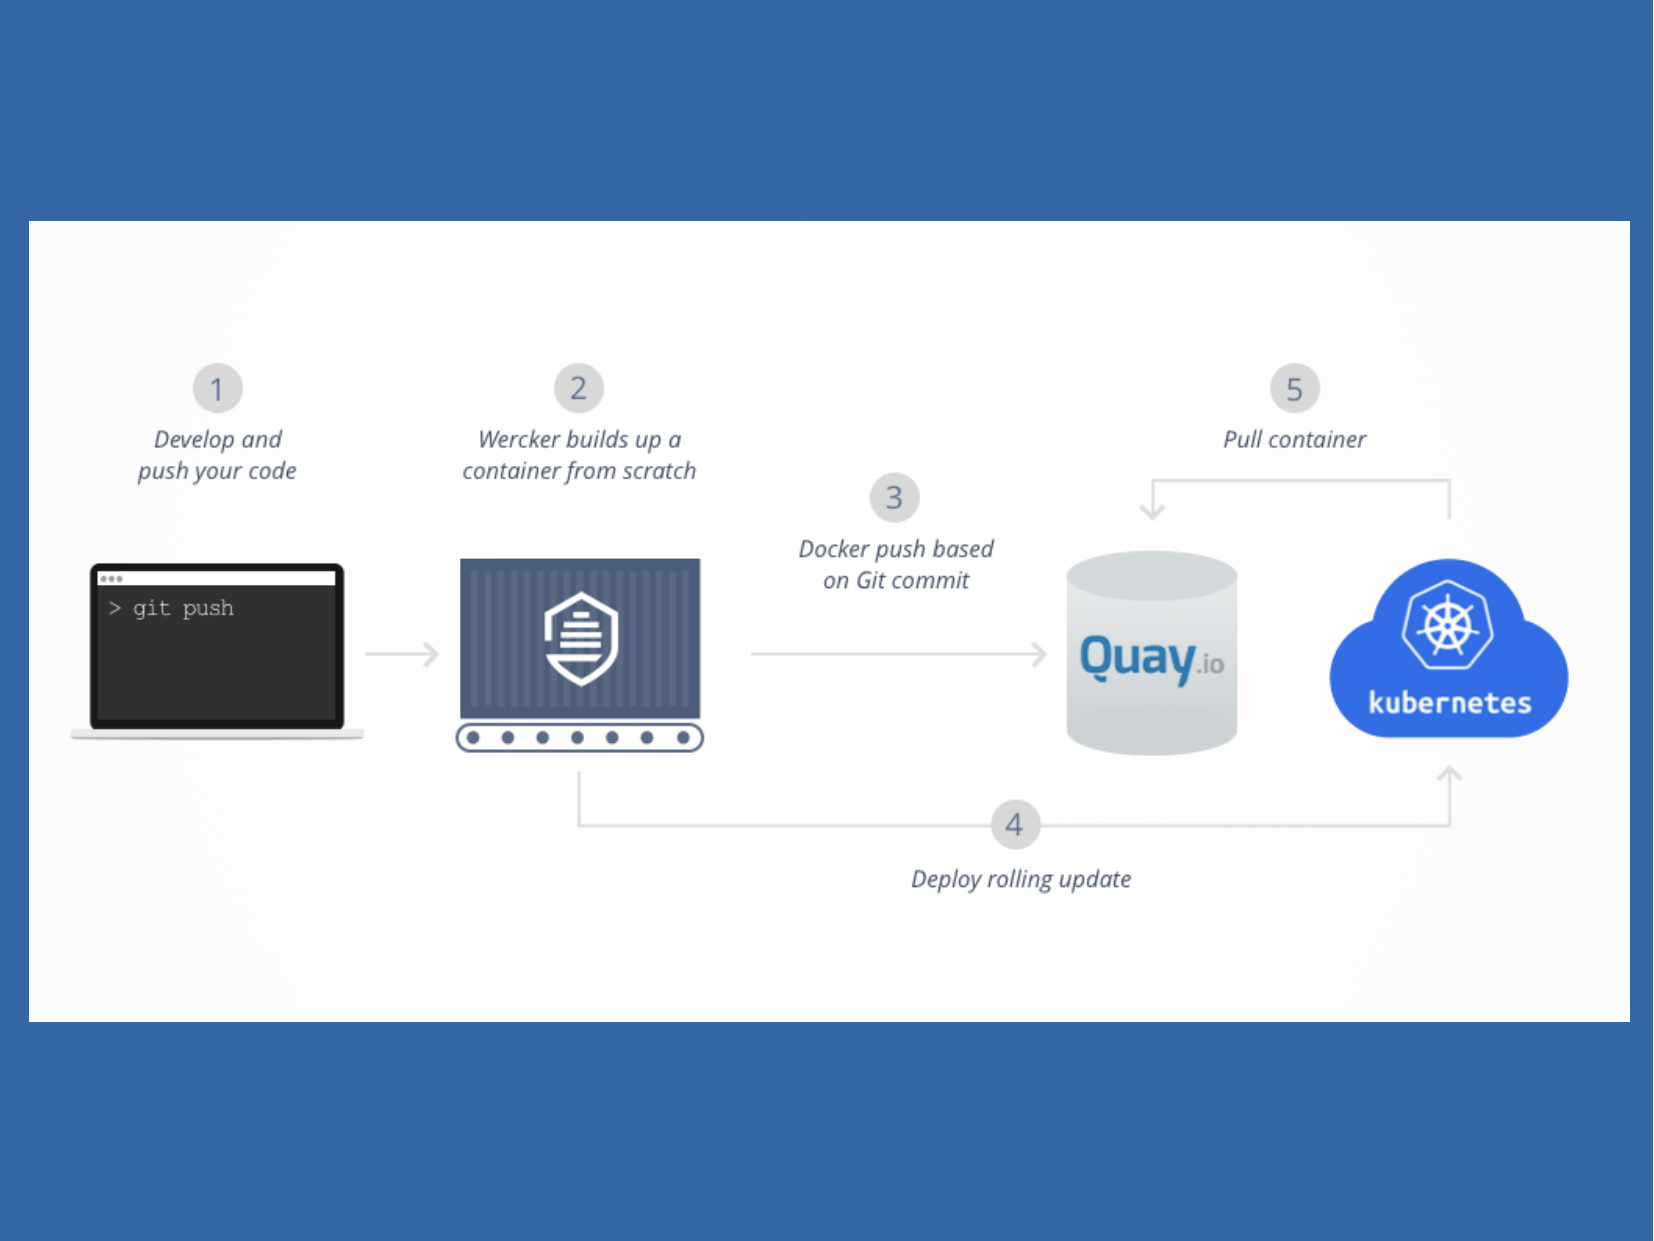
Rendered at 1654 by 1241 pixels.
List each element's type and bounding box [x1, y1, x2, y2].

picture [29, 221, 1630, 1023]
